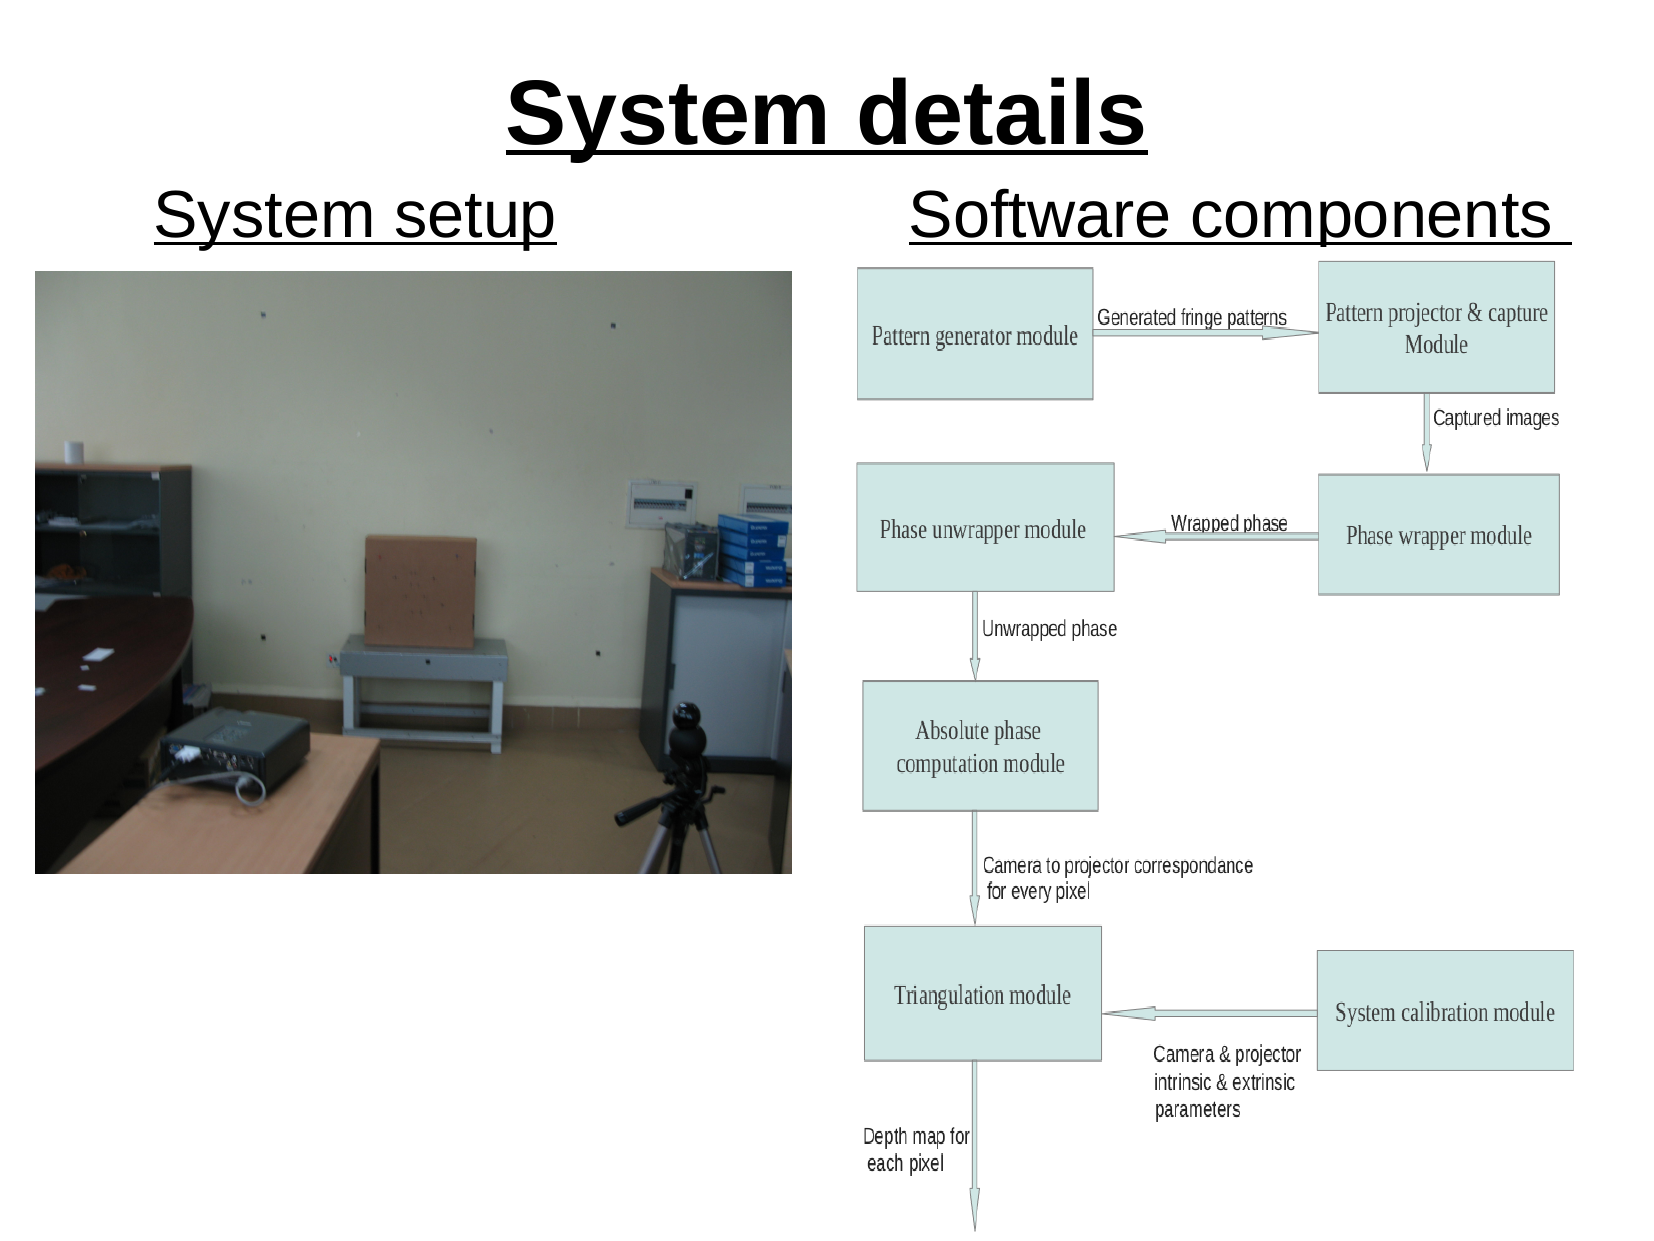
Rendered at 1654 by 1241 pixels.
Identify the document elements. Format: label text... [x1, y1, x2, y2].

title System details [82, 49, 1571, 177]
picture [826, 247, 1581, 1241]
list System setup Software components [82, 177, 1630, 1241]
picture [35, 271, 792, 875]
